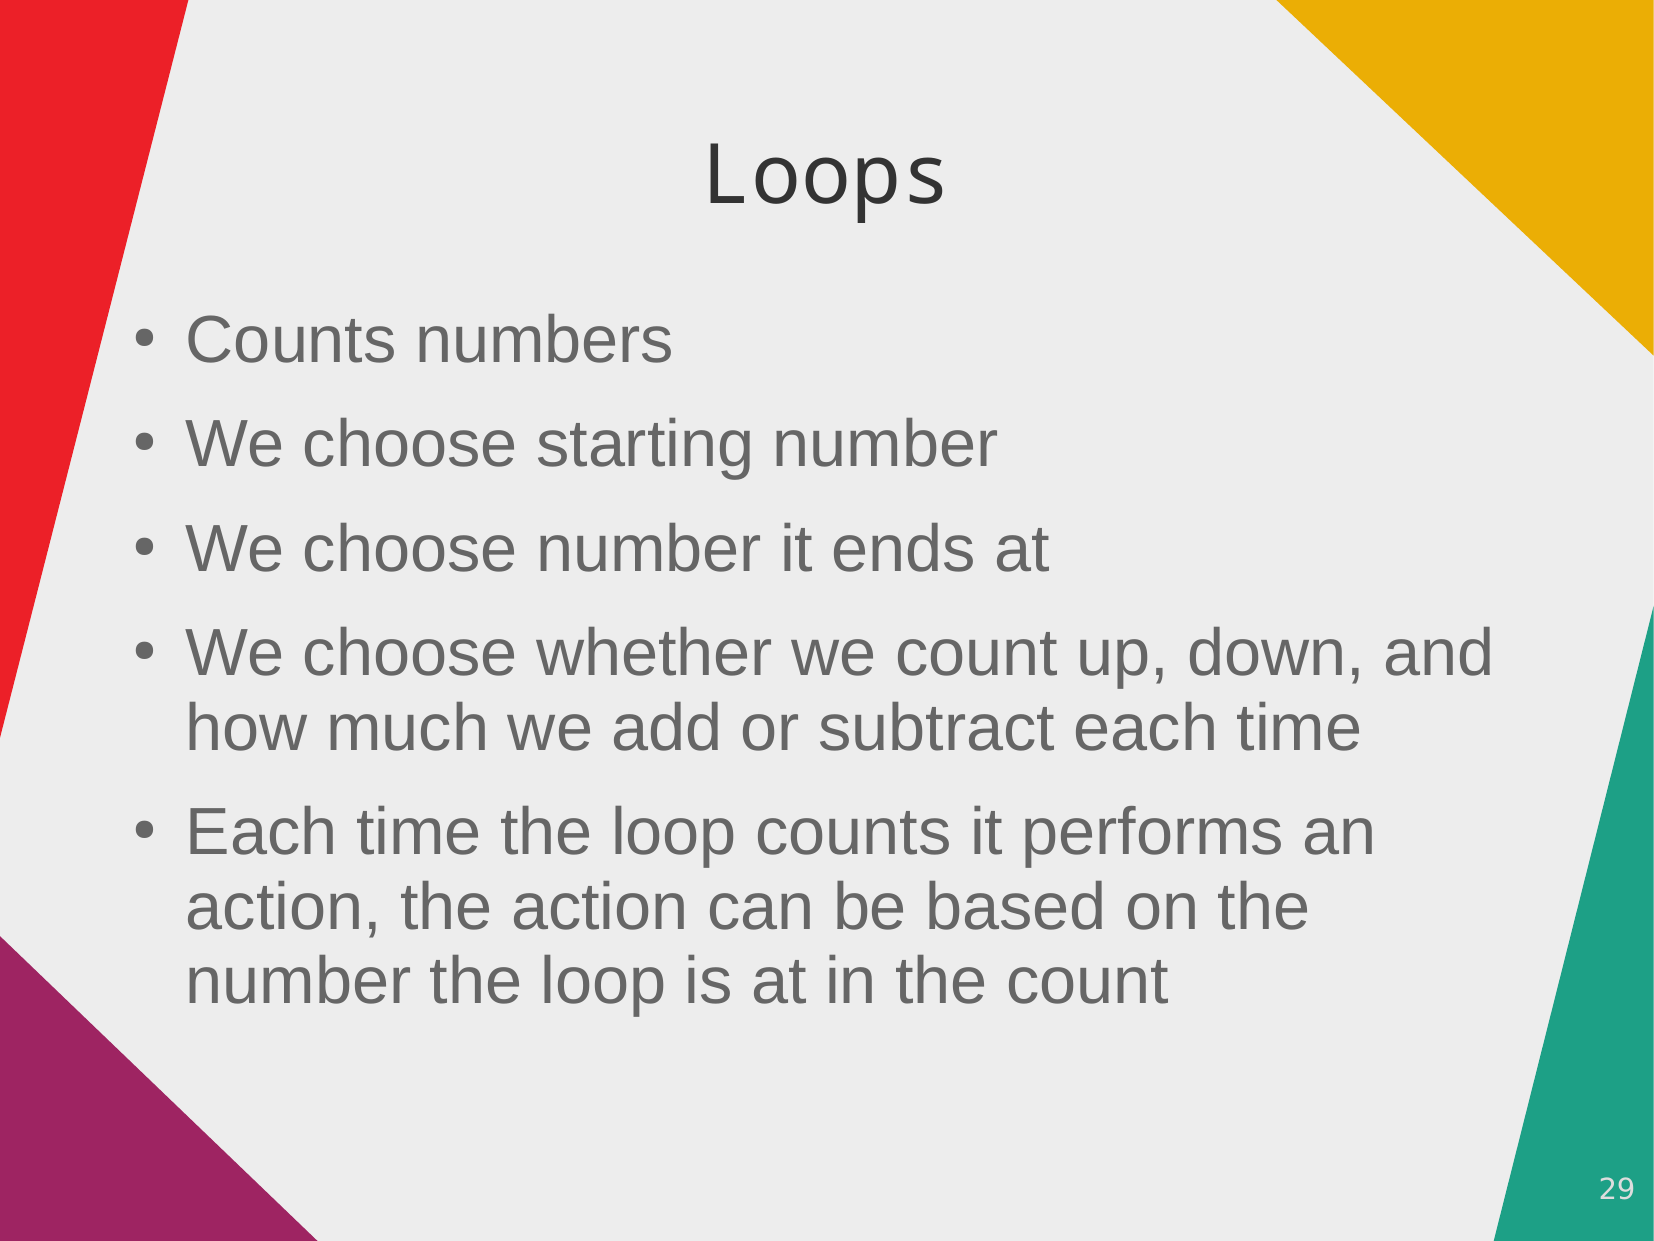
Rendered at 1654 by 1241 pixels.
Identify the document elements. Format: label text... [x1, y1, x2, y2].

title Loops [114, 73, 1539, 271]
list Counts numbers We choose starting number We choose number it ends at We choose whether we count up, down, and how much we add or subtract each time Each time the loop counts it performs an action, the action can be based on the number the loop is at in the count [114, 302, 1539, 1033]
